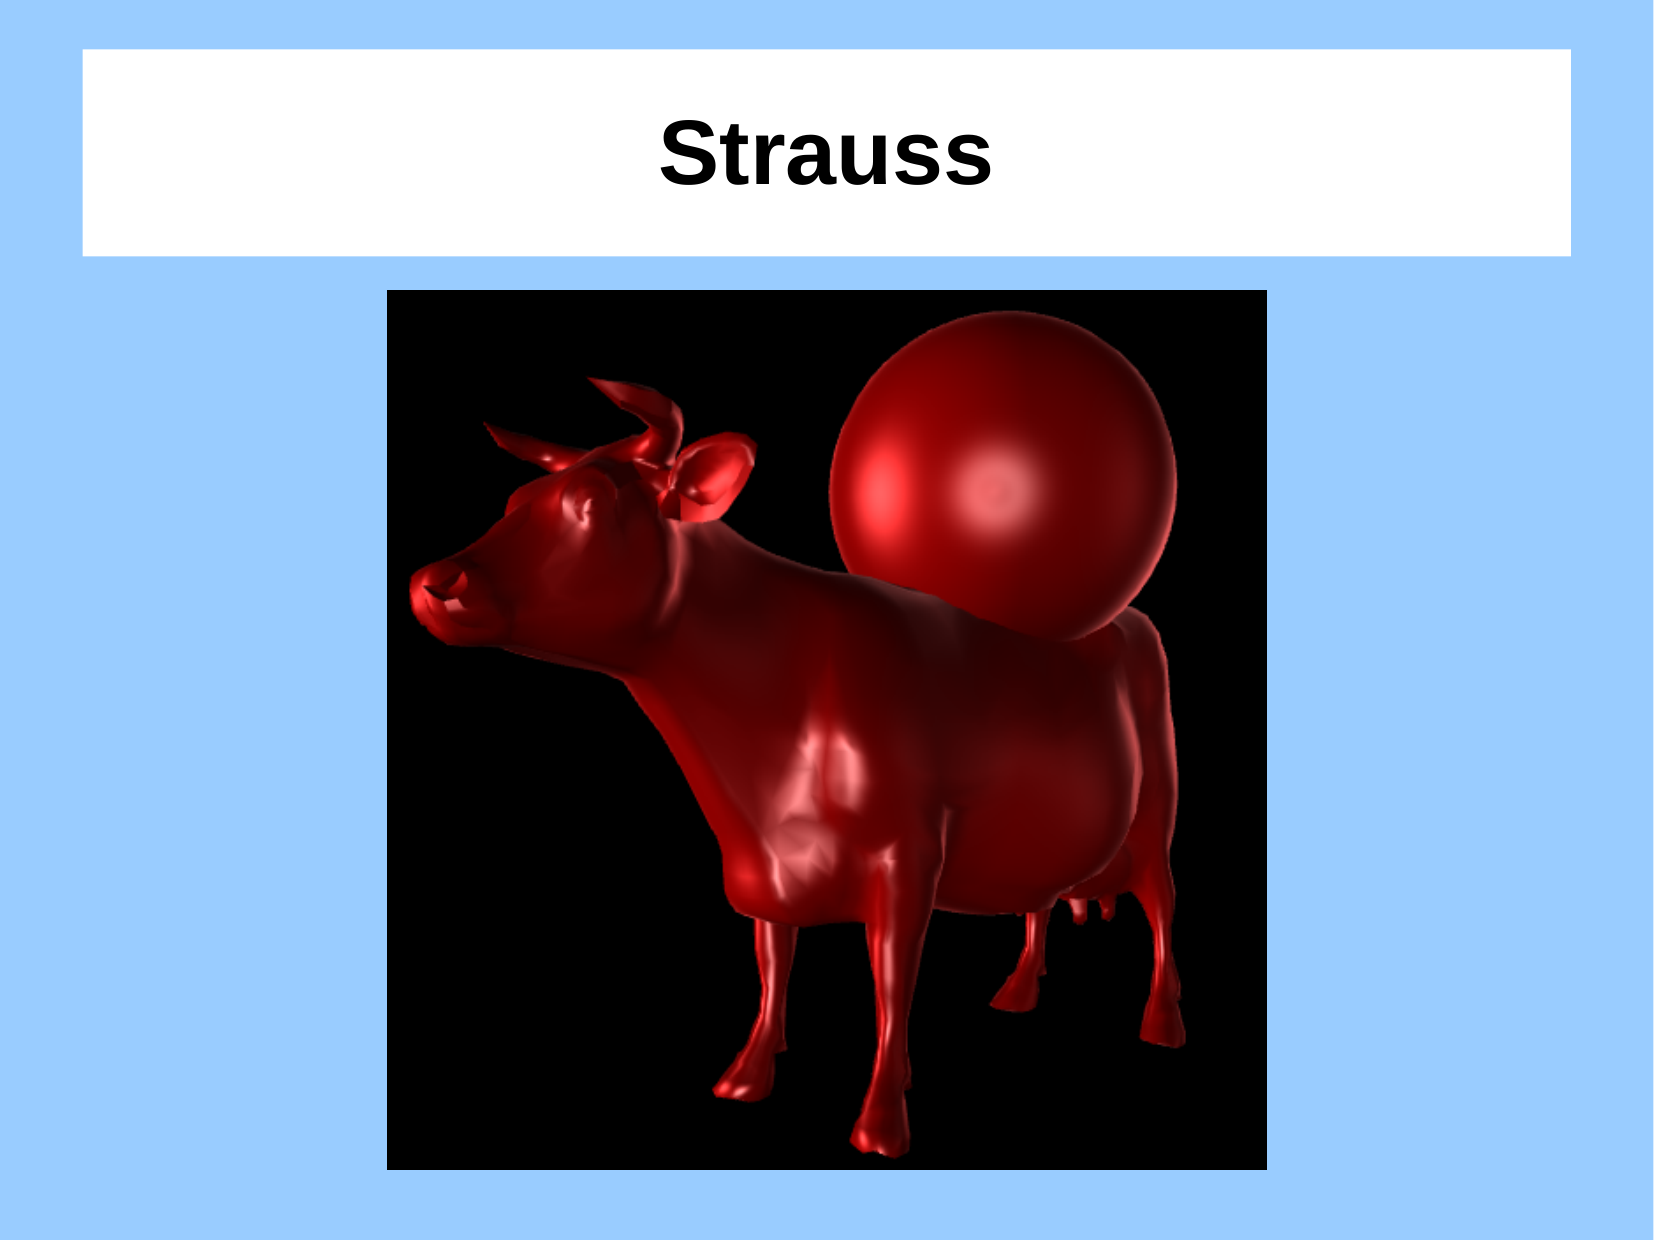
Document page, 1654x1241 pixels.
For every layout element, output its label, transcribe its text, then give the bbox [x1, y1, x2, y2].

picture [387, 290, 1267, 1170]
title Strauss [82, 49, 1571, 257]
